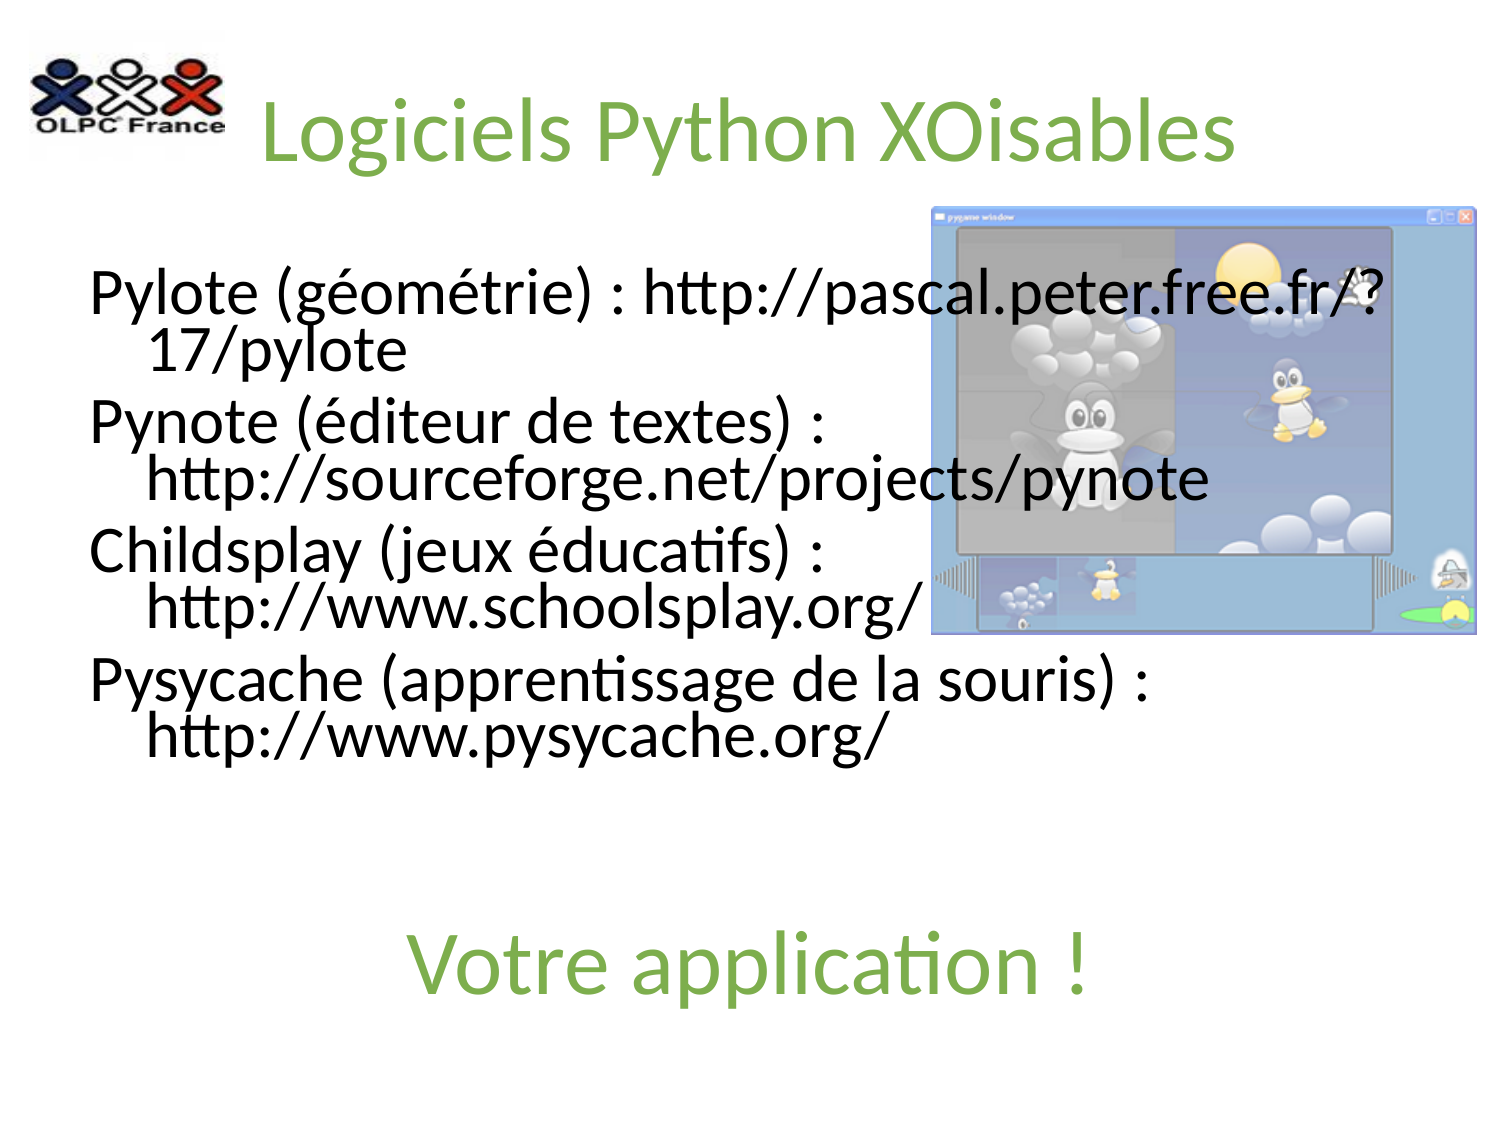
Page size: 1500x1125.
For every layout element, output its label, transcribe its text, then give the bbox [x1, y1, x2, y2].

title Votre application ! [75, 870, 1425, 1072]
picture [29, 30, 225, 161]
picture [931, 206, 1477, 635]
title Logiciels Python XOisables [74, 38, 1425, 239]
list Pylote (géométrie) : http://pascal.peter.free.fr/?17/pylote Pynote (éditeur de textes) : http://sourceforge.net/projects/pynote Childsplay (jeux éducatifs) : http://www.schoolsplay.org/ Pysycache (apprentissage de la souris) : http://www.pysycache.org/ [74, 262, 1425, 1006]
